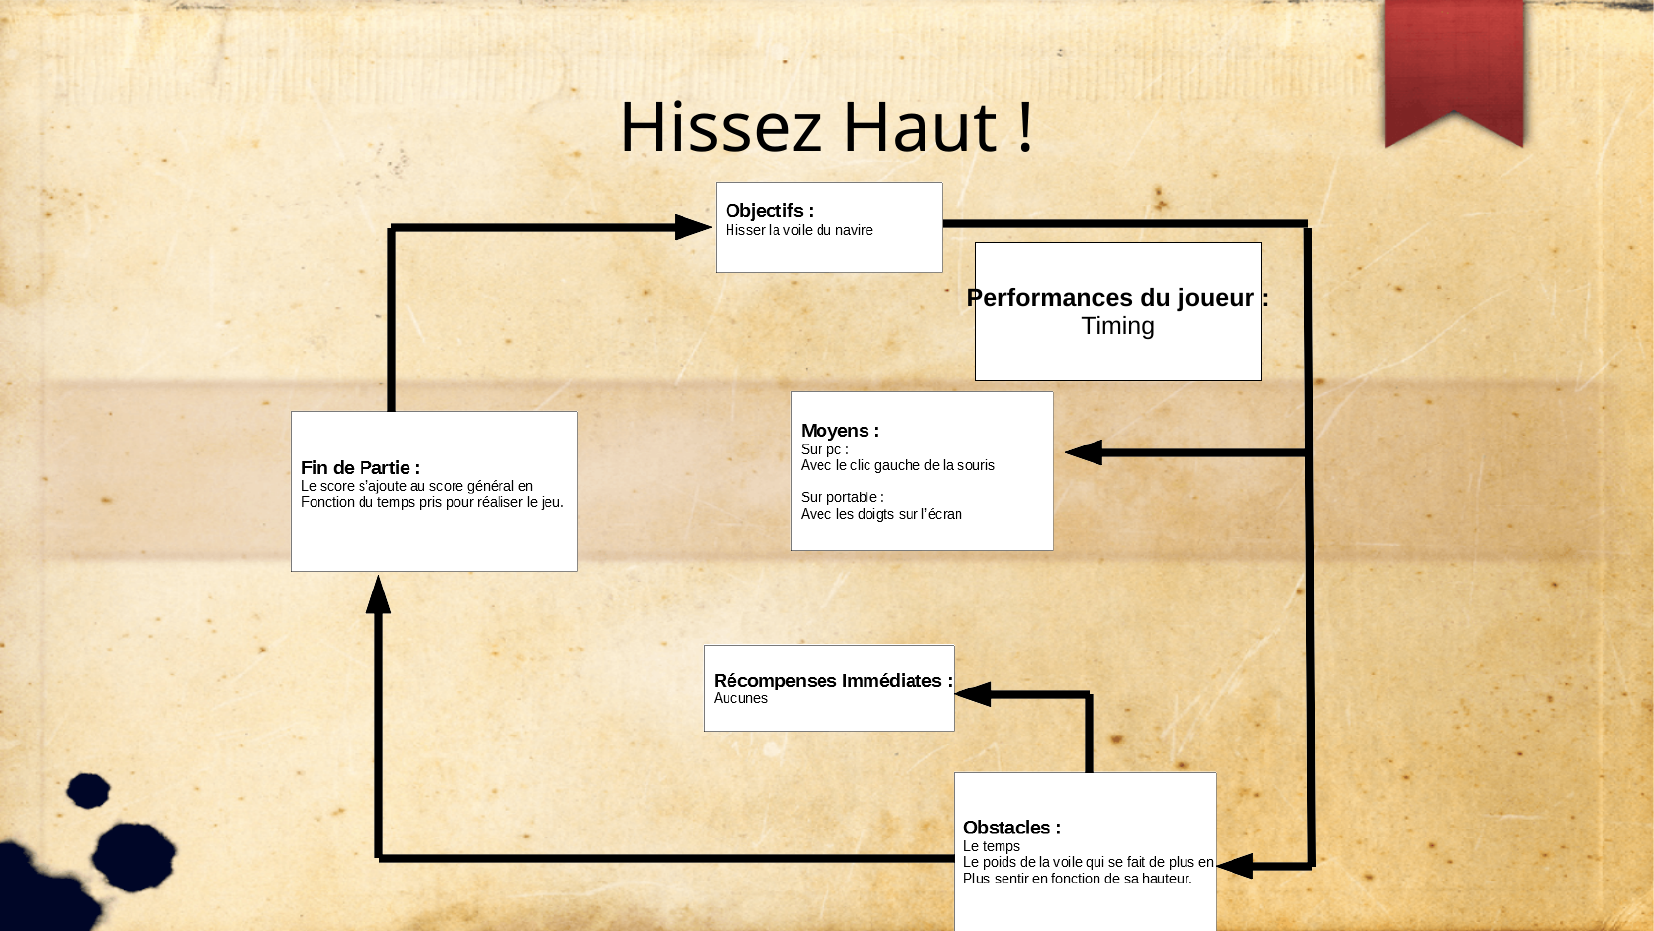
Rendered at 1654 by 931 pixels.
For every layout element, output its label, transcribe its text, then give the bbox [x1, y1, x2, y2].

picture [0, 0, 1654, 931]
title Hissez Haut ! [82, 47, 1571, 203]
